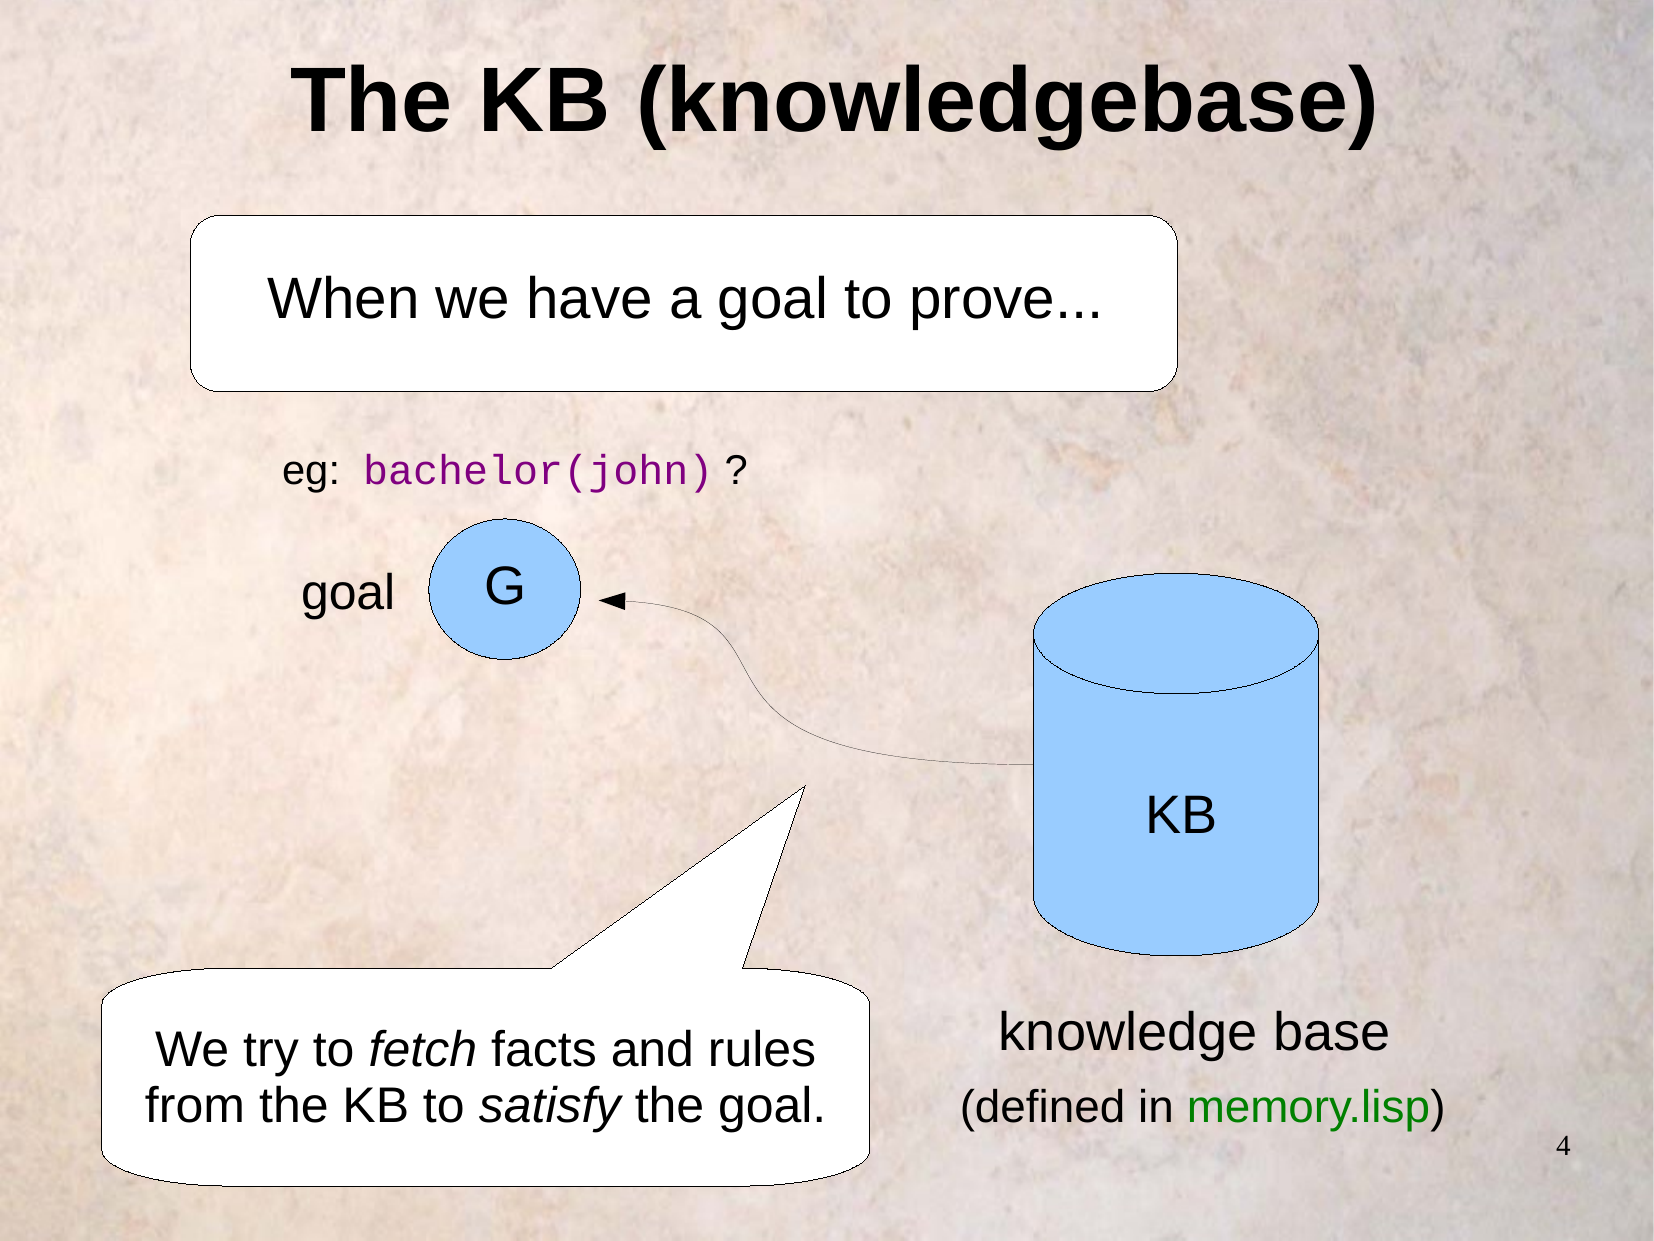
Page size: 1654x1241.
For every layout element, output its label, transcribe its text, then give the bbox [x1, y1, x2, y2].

text_box KB [1130, 777, 1430, 853]
text_box G [469, 548, 617, 624]
text_box (defined in memory.lisp) [945, 1073, 1461, 1140]
text_box eg: bachelor(john) ? [267, 439, 763, 504]
text_box goal [286, 557, 452, 628]
text_box knowledge base [983, 994, 1430, 1070]
picture [0, 0, 1654, 1241]
text_box When we have a goal to prove... [252, 258, 1430, 365]
text_box [437, 518, 571, 660]
text_box [190, 215, 1178, 392]
text_box We try to fetch facts and rules from the KB to satisfy the goal. [101, 785, 870, 1187]
text_box The KB (knowledgebase) [275, 41, 1428, 159]
text_box [1033, 573, 1319, 956]
